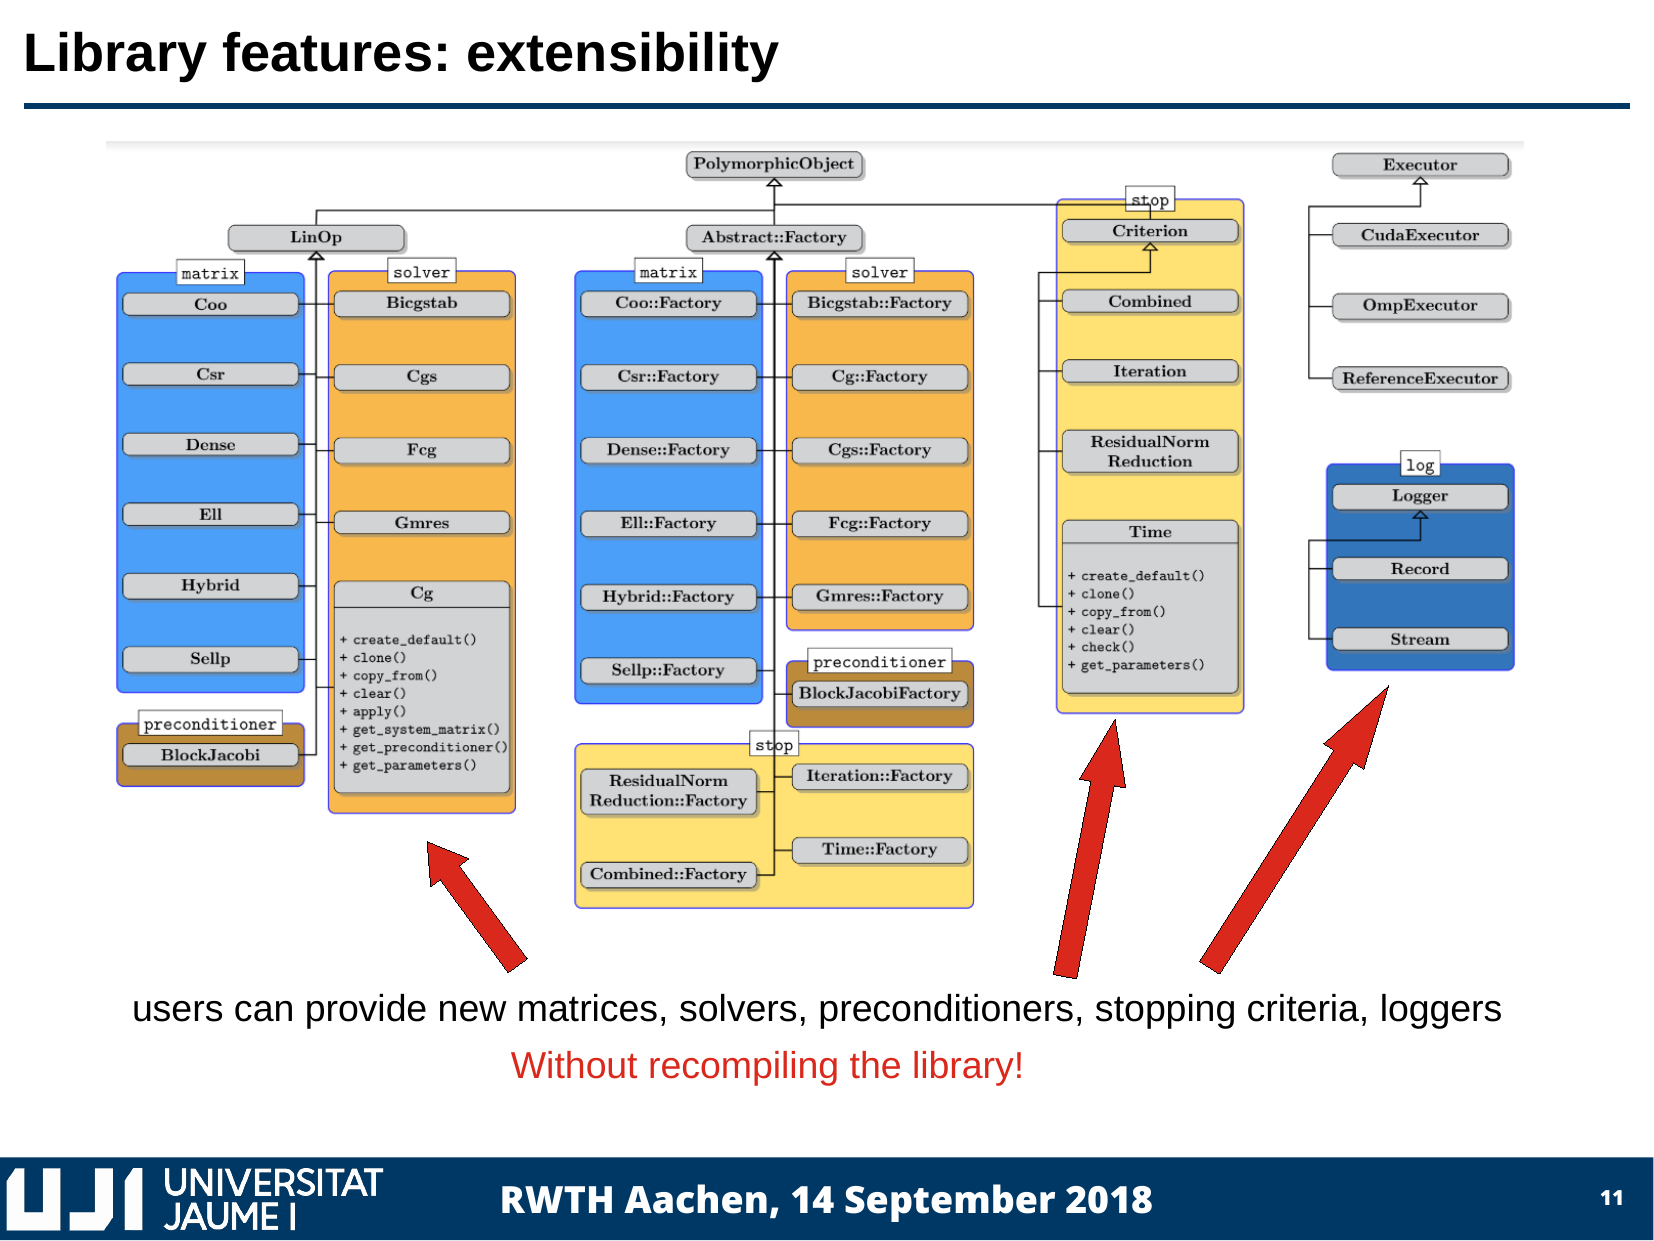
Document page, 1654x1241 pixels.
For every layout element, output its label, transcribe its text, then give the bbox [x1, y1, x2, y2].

text_box users can provide new matrices, solvers, preconditioners, stopping criteria, loggers [117, 980, 1521, 1038]
text_box [1053, 719, 1126, 979]
picture [0, 1158, 390, 1241]
text_box Without recompiling the library! [496, 1037, 1041, 1094]
title Library features: extensibility [23, 0, 1630, 107]
picture [106, 141, 1524, 914]
text_box [427, 841, 528, 973]
text_box [1199, 685, 1389, 974]
